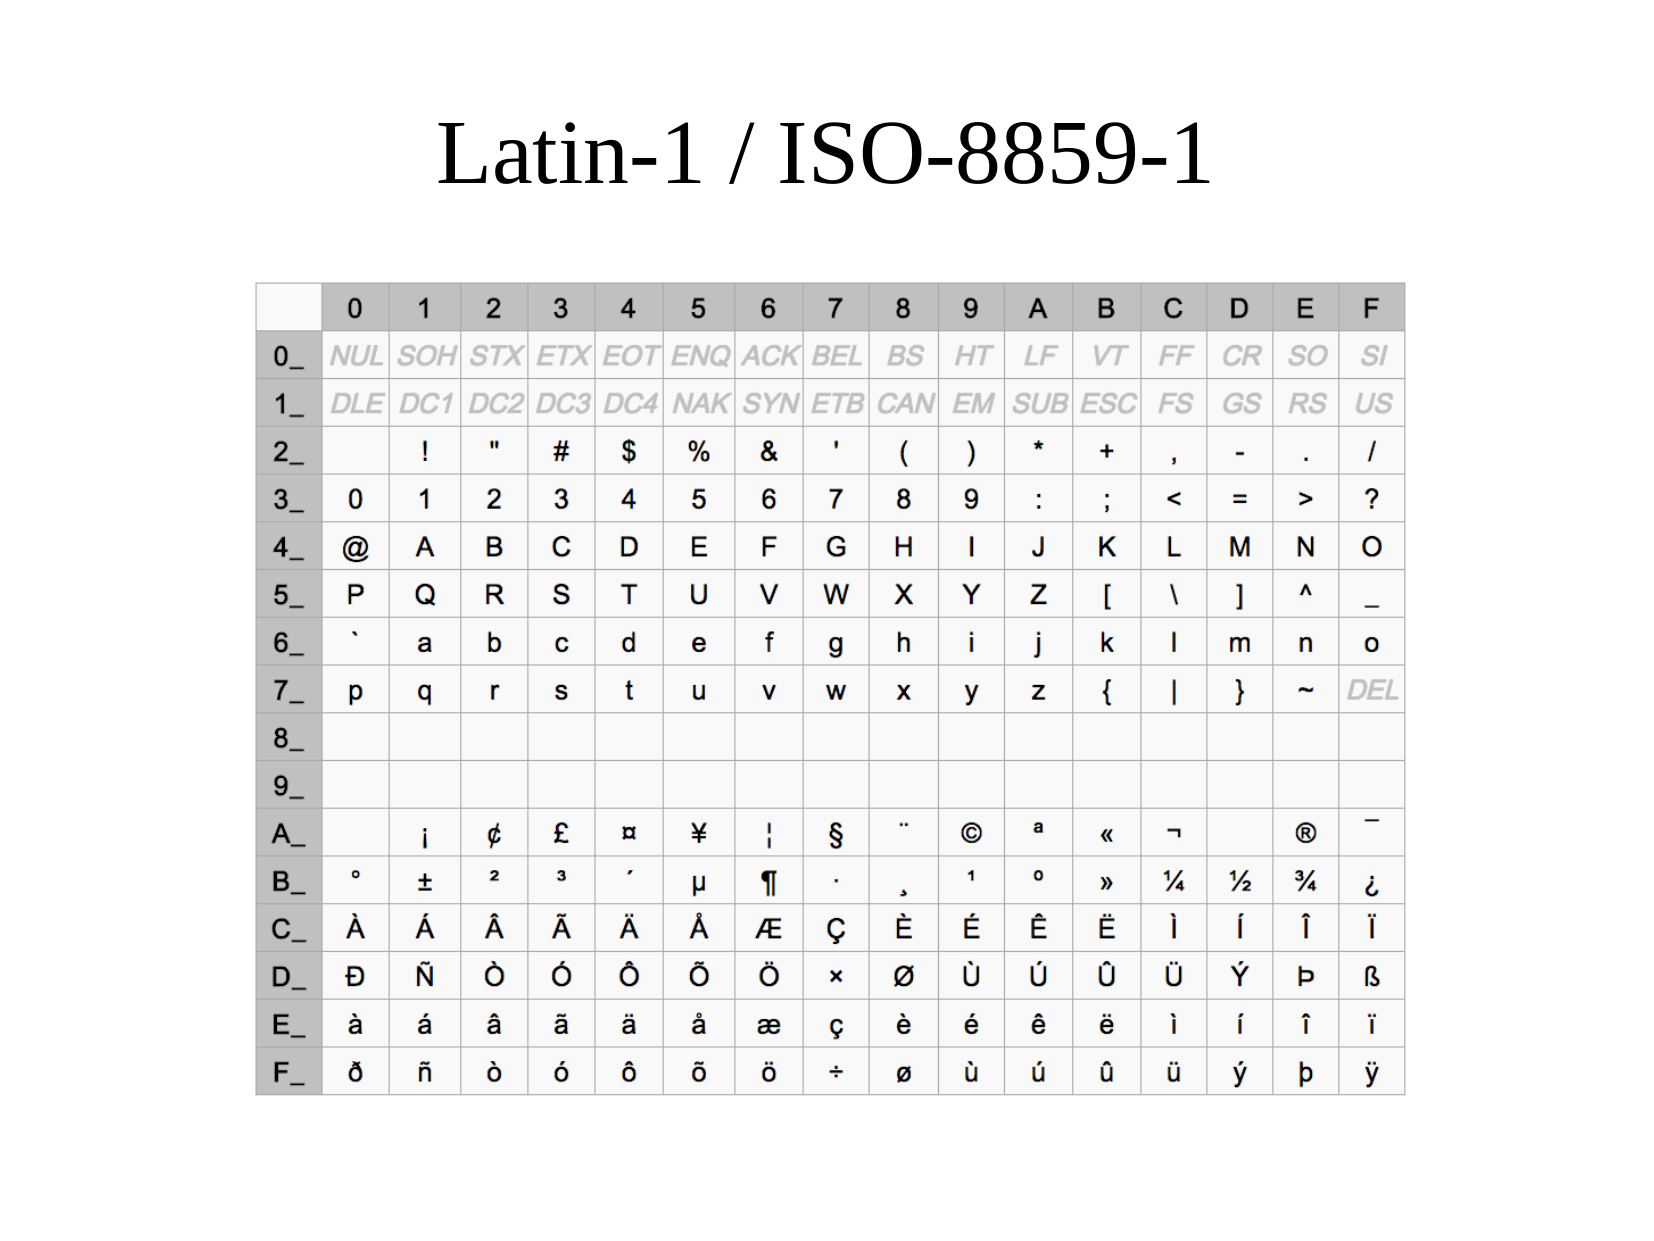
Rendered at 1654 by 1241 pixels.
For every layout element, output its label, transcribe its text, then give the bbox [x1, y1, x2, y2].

title Latin-1 / ISO-8859-1 [82, 49, 1571, 257]
picture [251, 278, 1410, 1101]
